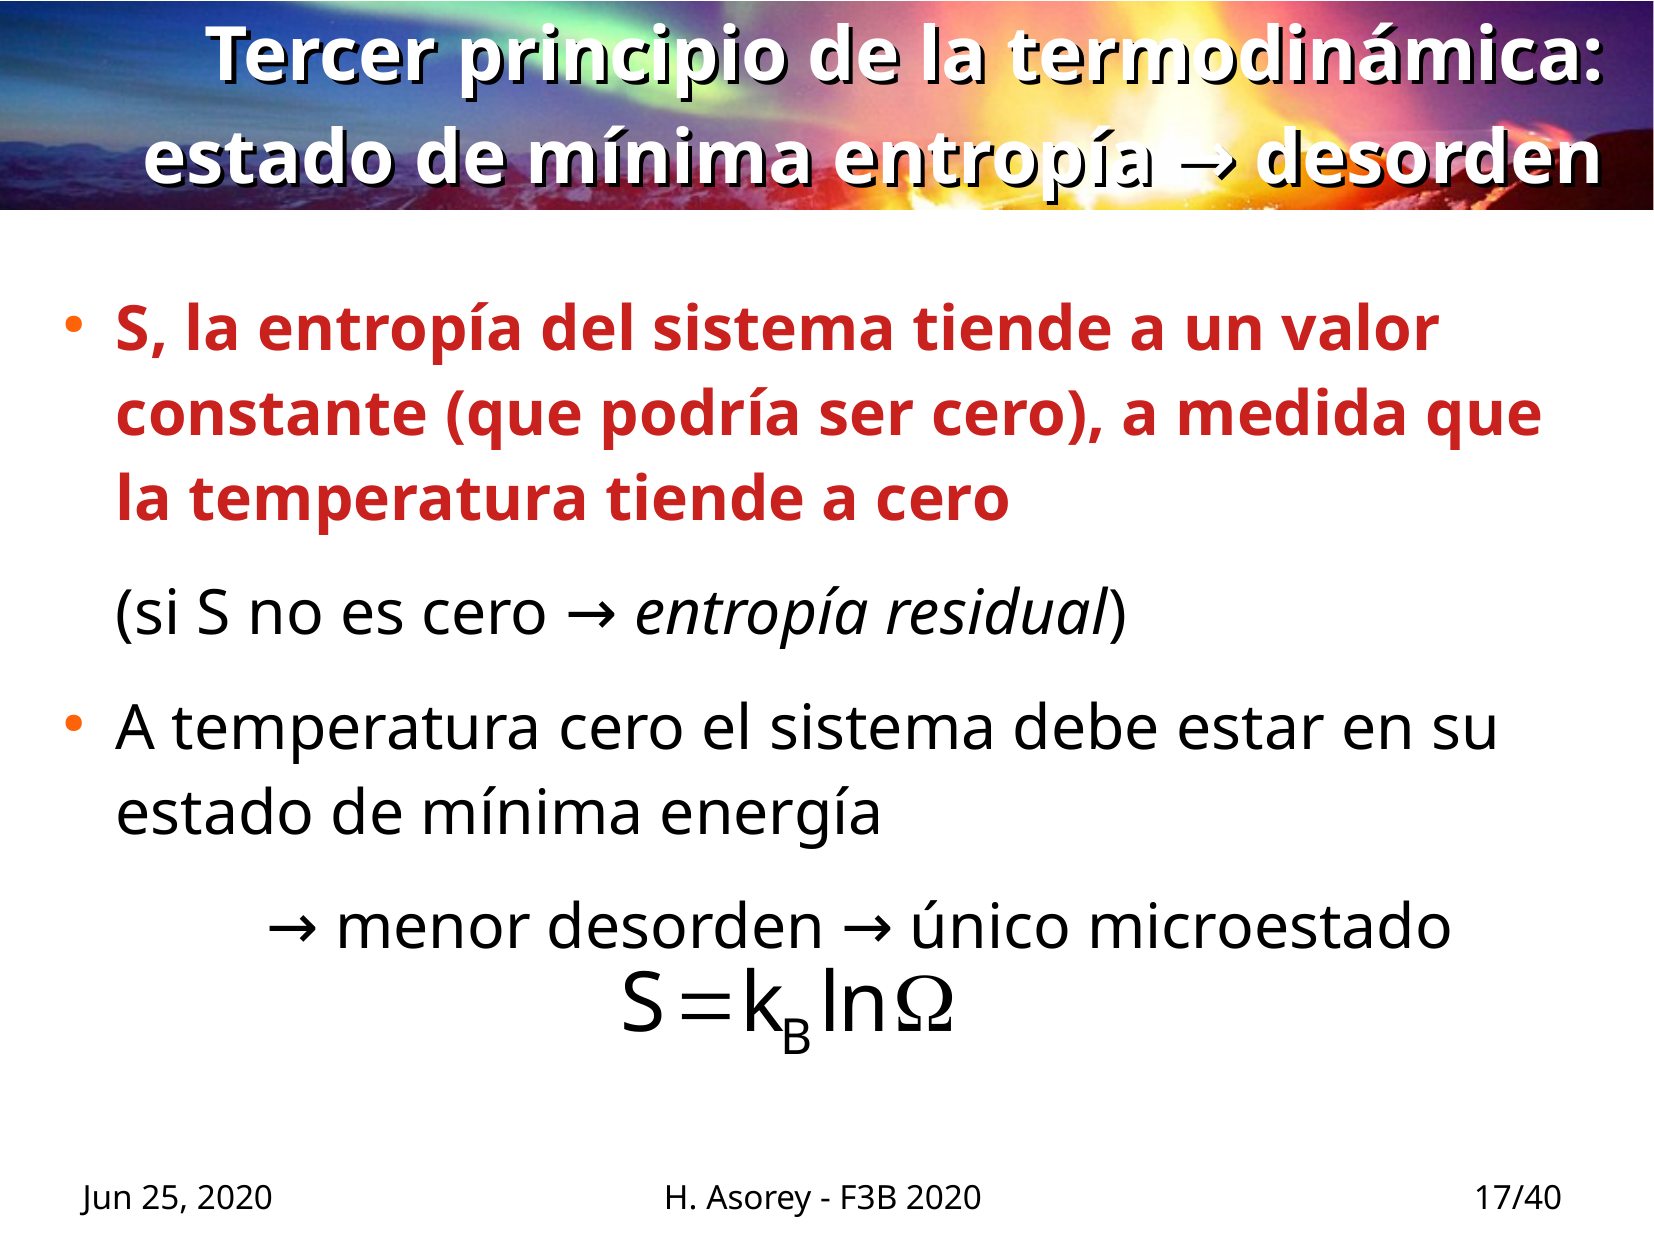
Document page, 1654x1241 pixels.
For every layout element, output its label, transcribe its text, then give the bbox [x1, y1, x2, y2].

picture [0, 1, 1654, 210]
title Tercer principio de la termodinámica: estado de mínima entropía → desorden [45, 11, 1606, 195]
list S, la entropía del sistema tiende a un valor constante (que podría ser cero), a medida que la temperatura tiende a cero (si S no es cero → entropía residual) A temperatura cero el sistema debe estar en su estado de mínima energía → menor desorden → único microestado [45, 283, 1606, 1184]
chart [614, 951, 963, 1068]
